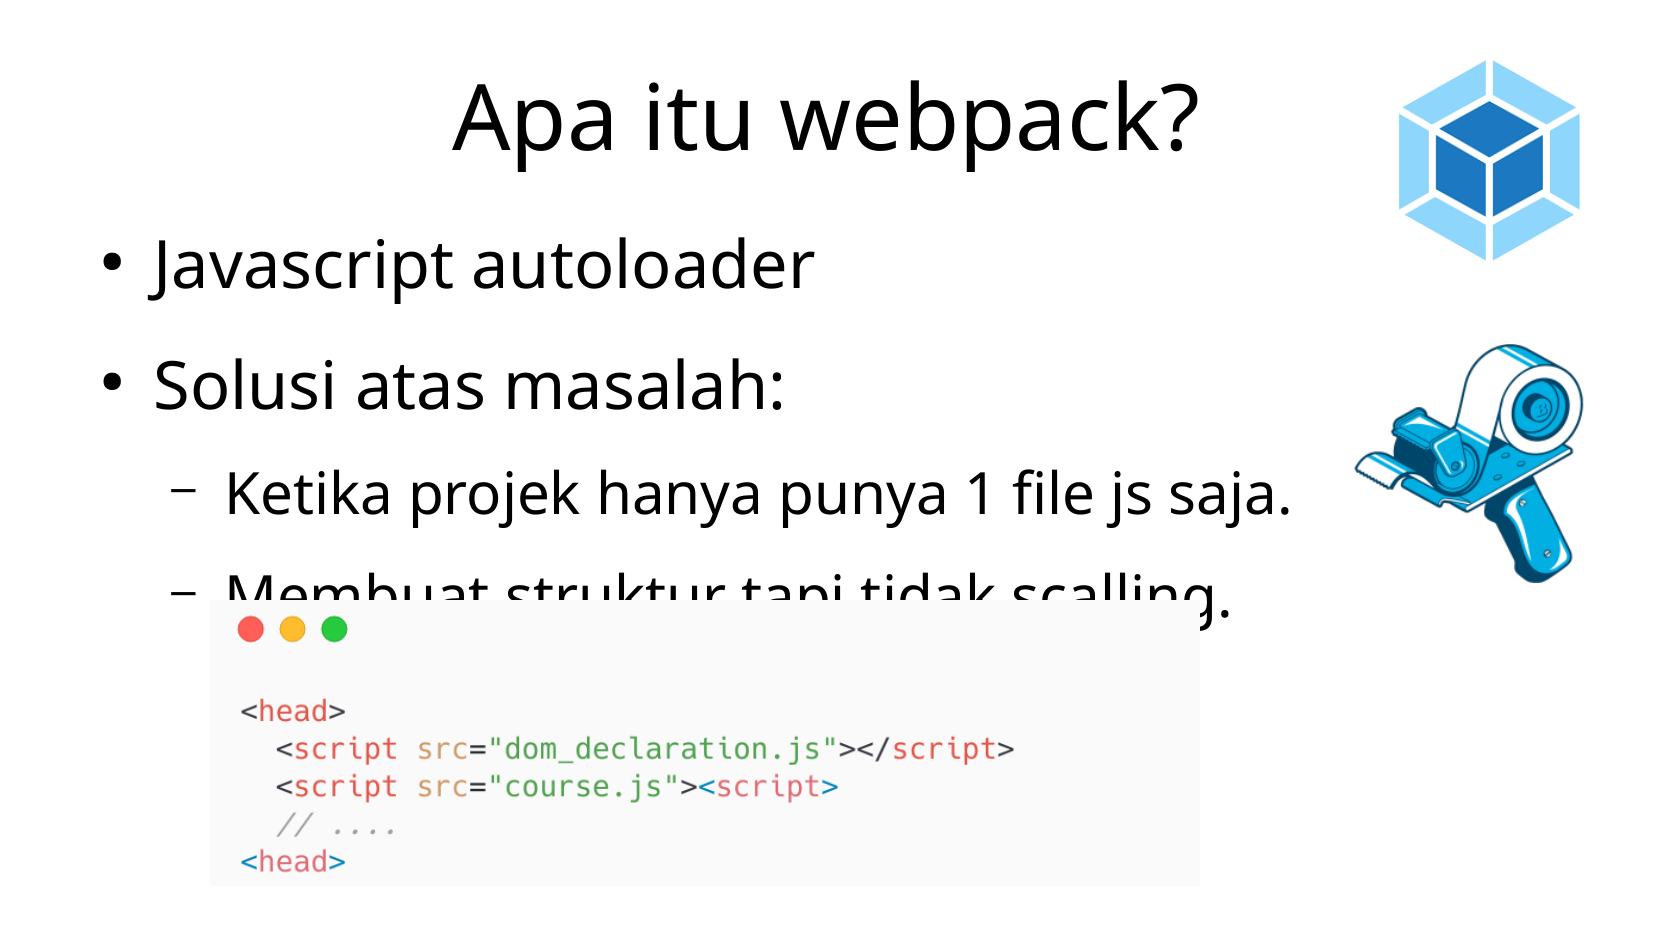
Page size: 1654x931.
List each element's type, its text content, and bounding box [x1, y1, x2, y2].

picture [1350, 344, 1588, 583]
list Javascript autoloader Solusi atas masalah: Ketika projek hanya punya 1 file js saja. Membuat struktur tapi tidak scalling. [82, 217, 1571, 758]
picture [1373, 44, 1606, 277]
title Apa itu webpack? [82, 37, 1571, 193]
picture [210, 600, 1201, 886]
